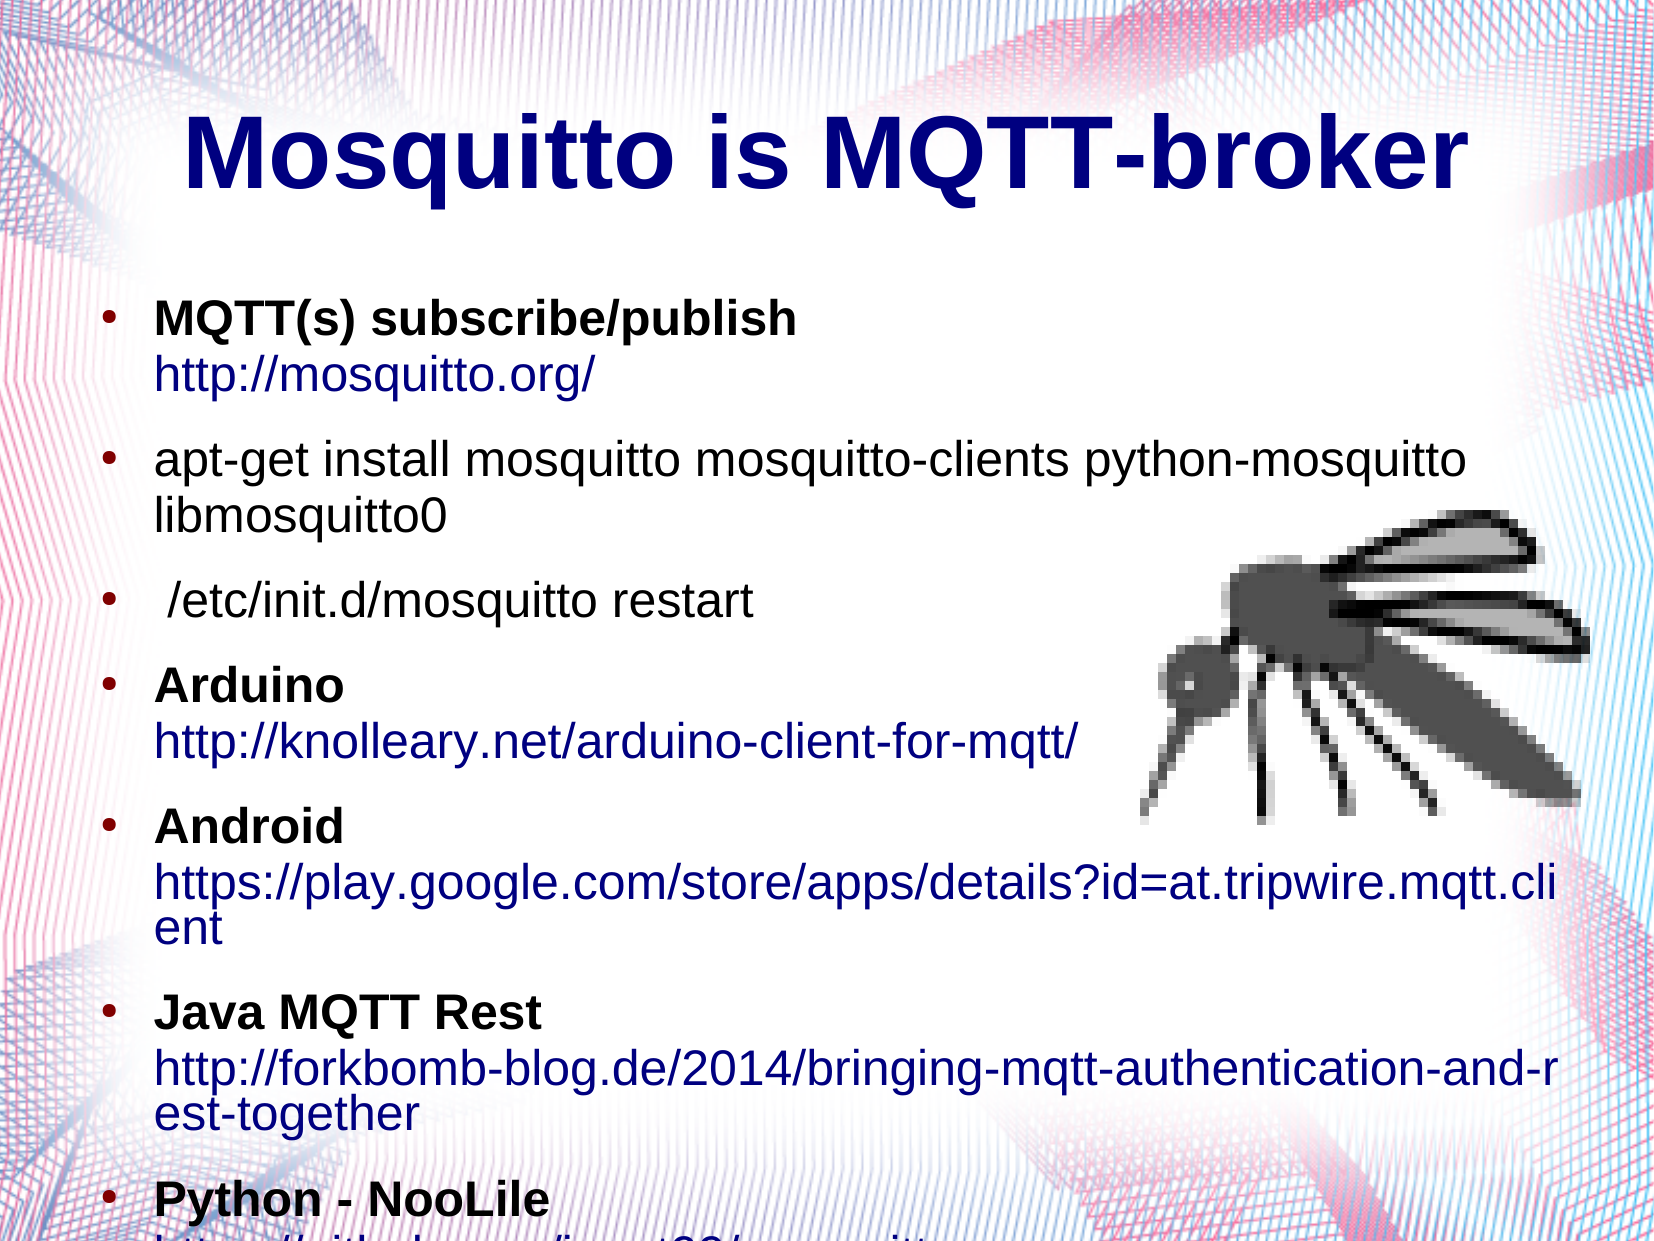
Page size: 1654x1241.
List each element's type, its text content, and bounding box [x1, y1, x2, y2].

title Mosquitto is MQTT-broker [82, 49, 1571, 257]
list MQTT(s) subscribe/publish http://mosquitto.org/ apt-get install mosquitto mosquitto-clients python-mosquitto libmosquitto0 /etc/init.d/mosquitto restart Arduino http://knolleary.net/arduino-client-for-mqtt/ Android https://play.google.com/store/apps/details?id=at.tripwire.mqtt.client Java MQTT Resthttp://forkbomb-blog.de/2014/bringing-mqtt-authentication-and-rest-together Python - NooLile https://github.com/ignat99/mosquitto [82, 290, 1571, 1241]
picture [0, 0, 1654, 1241]
